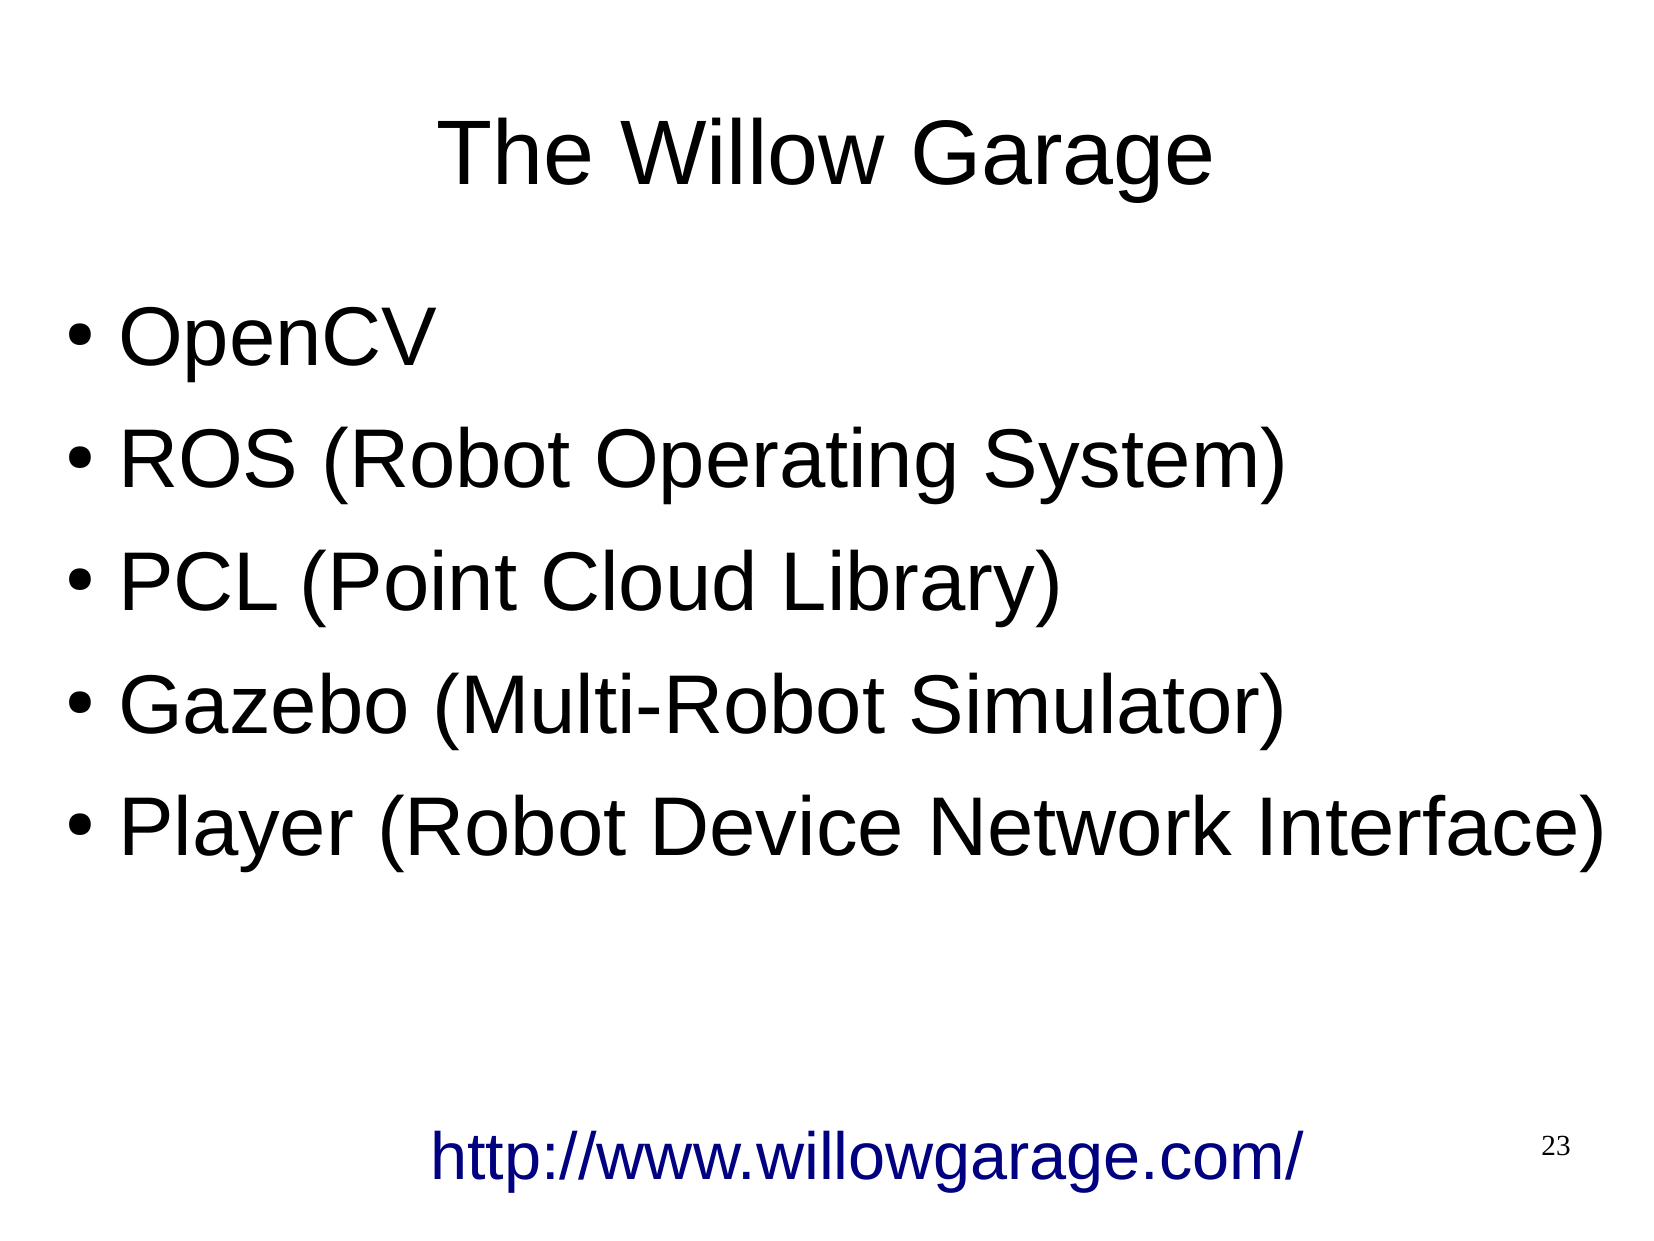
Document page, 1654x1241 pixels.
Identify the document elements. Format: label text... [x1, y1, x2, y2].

list OpenCV ROS (Robot Operating System) PCL (Point Cloud Library) Gazebo (Multi-Robot Simulator) Player (Robot Device Network Interface) [47, 290, 1615, 1094]
title The Willow Garage [82, 49, 1571, 257]
text_box http://www.willowgarage.com/ [370, 1112, 1383, 1202]
